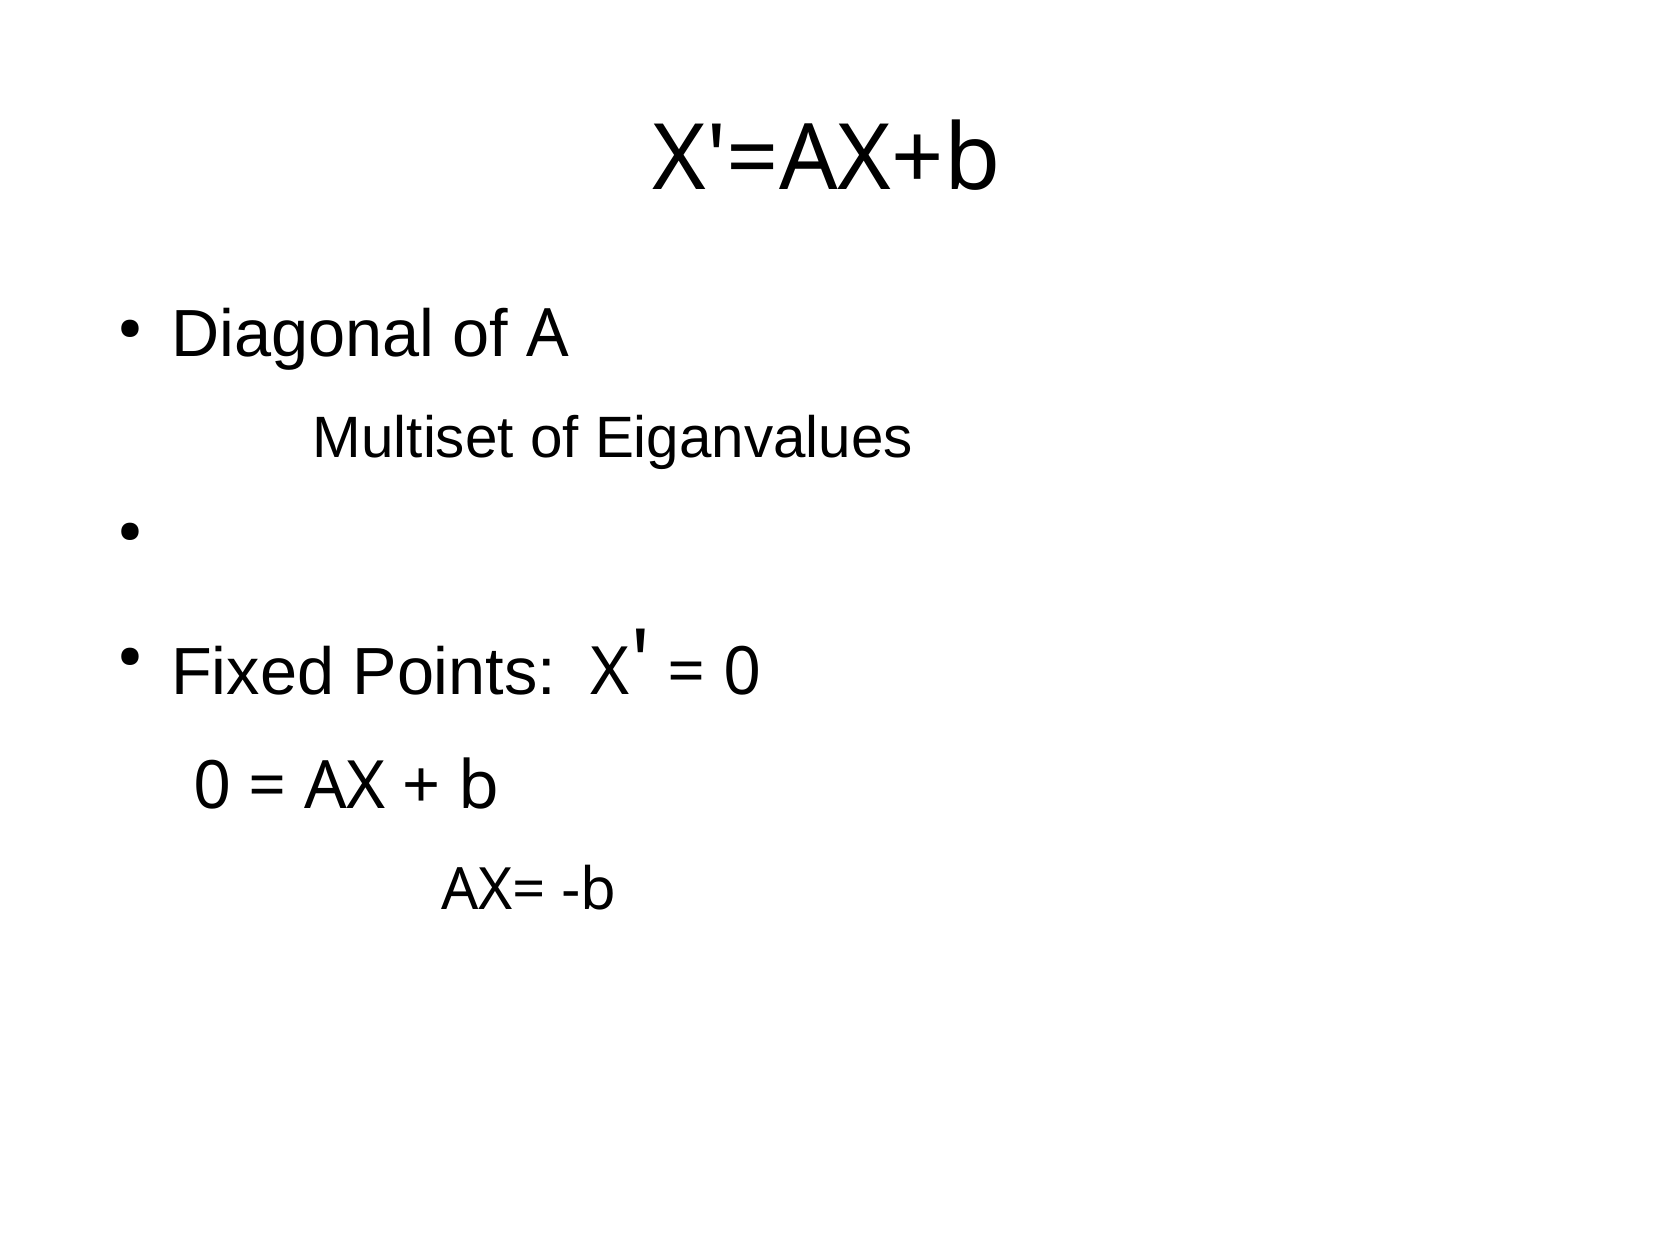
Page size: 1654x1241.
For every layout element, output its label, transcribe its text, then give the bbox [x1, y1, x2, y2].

list Diagonal of A Multiset of Eiganvalues Fixed Points: X' = 0 0 = AX + b AX= -b [82, 290, 1538, 1010]
title X'=AX+b [82, 49, 1571, 257]
